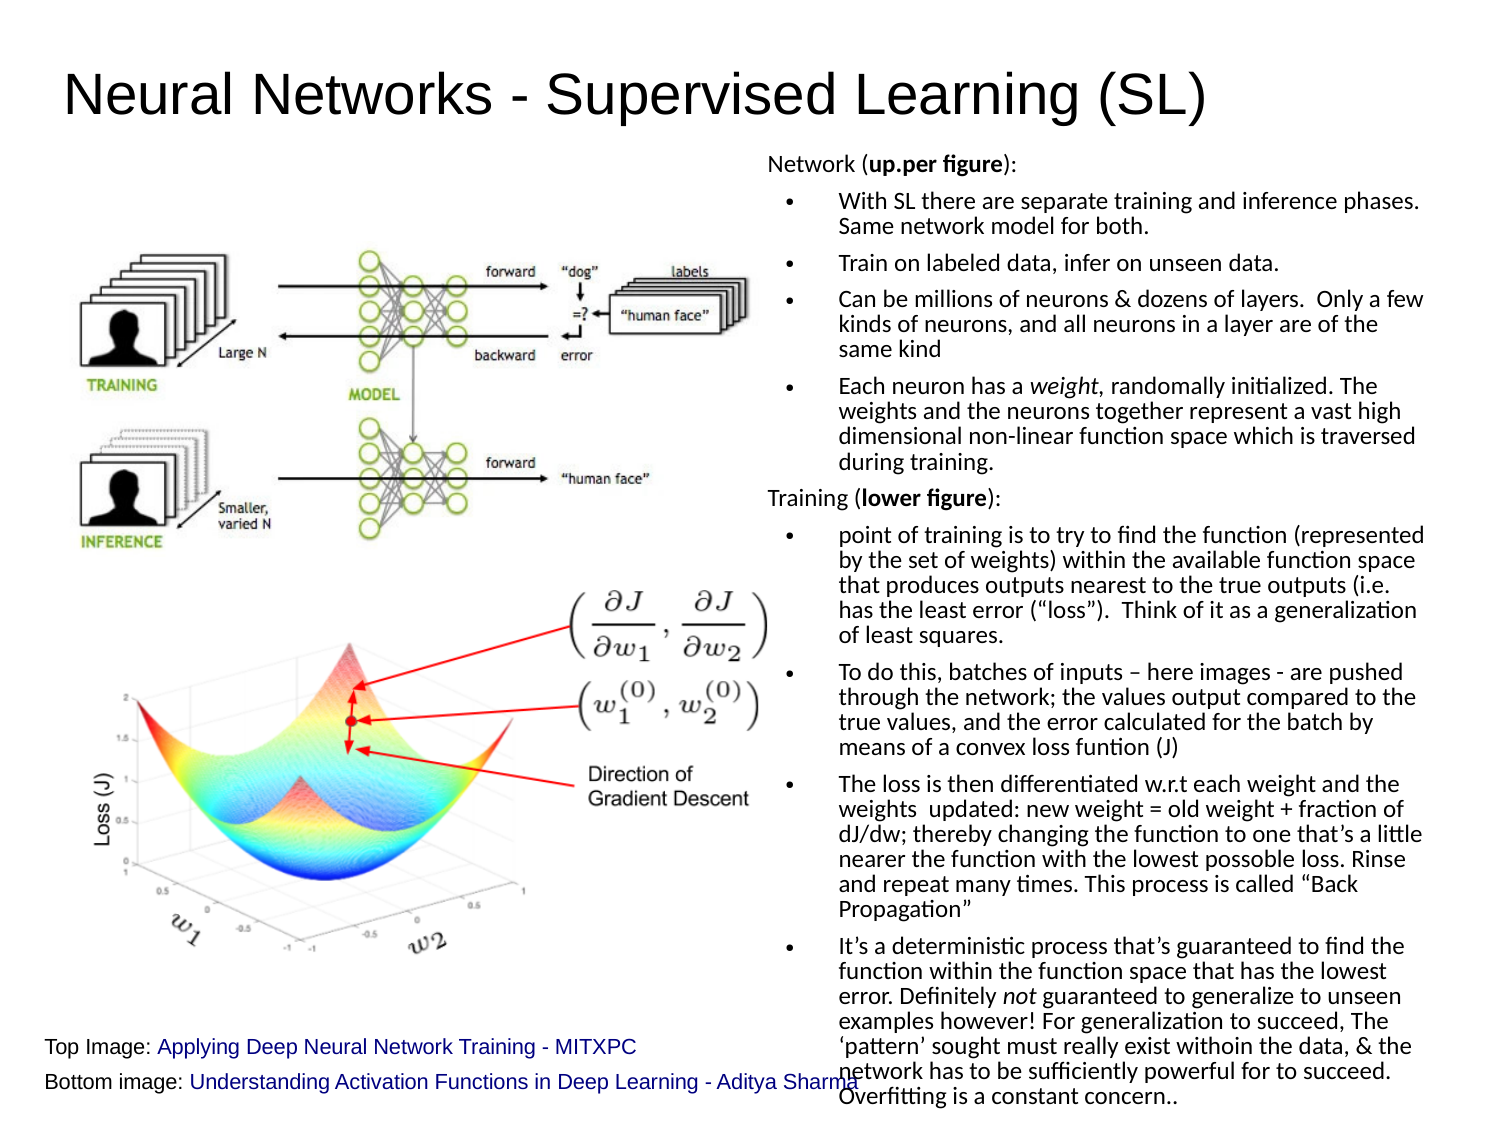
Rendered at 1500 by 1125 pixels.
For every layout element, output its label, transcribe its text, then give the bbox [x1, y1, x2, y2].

picture [70, 578, 767, 1004]
list Network (up.per figure): With SL there are separate training and inference phases. Same network model for both. Train on labeled data, infer on unseen data. Can be millions of neurons & dozens of layers. Only a few kinds of neurons, and all neurons in a layer are of the same kind Each neuron has a weight, randomally initialized. The weights and the neurons together represent a vast high dimensional non-linear function space which is traversed during training. Training (lower figure): point of training is to try to find the function (represented by the set of weights) within the available function space that produces outputs nearest to the true outputs (i.e. has the least error (“loss”). Think of it as a generalization of least squares. To do this, batches of inputs – here images - are pushed through the network; the values output compared to the true values, and the error calculated for the batch by means of a convex loss funtion (J) The loss is then differentiated w.r.t each weight and the weights updated: new weight = old weight + fraction of dJ/dw; thereby changing the function to one that’s a little nearer the function with the lowest possoble loss. Rinse and repeat many times. This process is called “Back Propagation” It’s a deterministic process that’s guaranteed to find the function within the function space that has the lowest error. Definitely not guaranteed to generalize to unseen examples however! For generalization to succeed, The ‘pattern’ sought must really exist withoin the data, & the network has to be sufficiently powerful for to succeed. Overfitting is a constant concern.. [767, 153, 1432, 1112]
text_box Top Image: Applying Deep Neural Network Training - MITXPC [29, 1027, 767, 1067]
text_box Bottom image: Understanding Activation Functions in Deep Learning - Aditya Sharma [29, 1067, 767, 1103]
picture [49, 241, 767, 557]
title Neural Networks - Supervised Learning (SL) [63, 21, 1235, 167]
